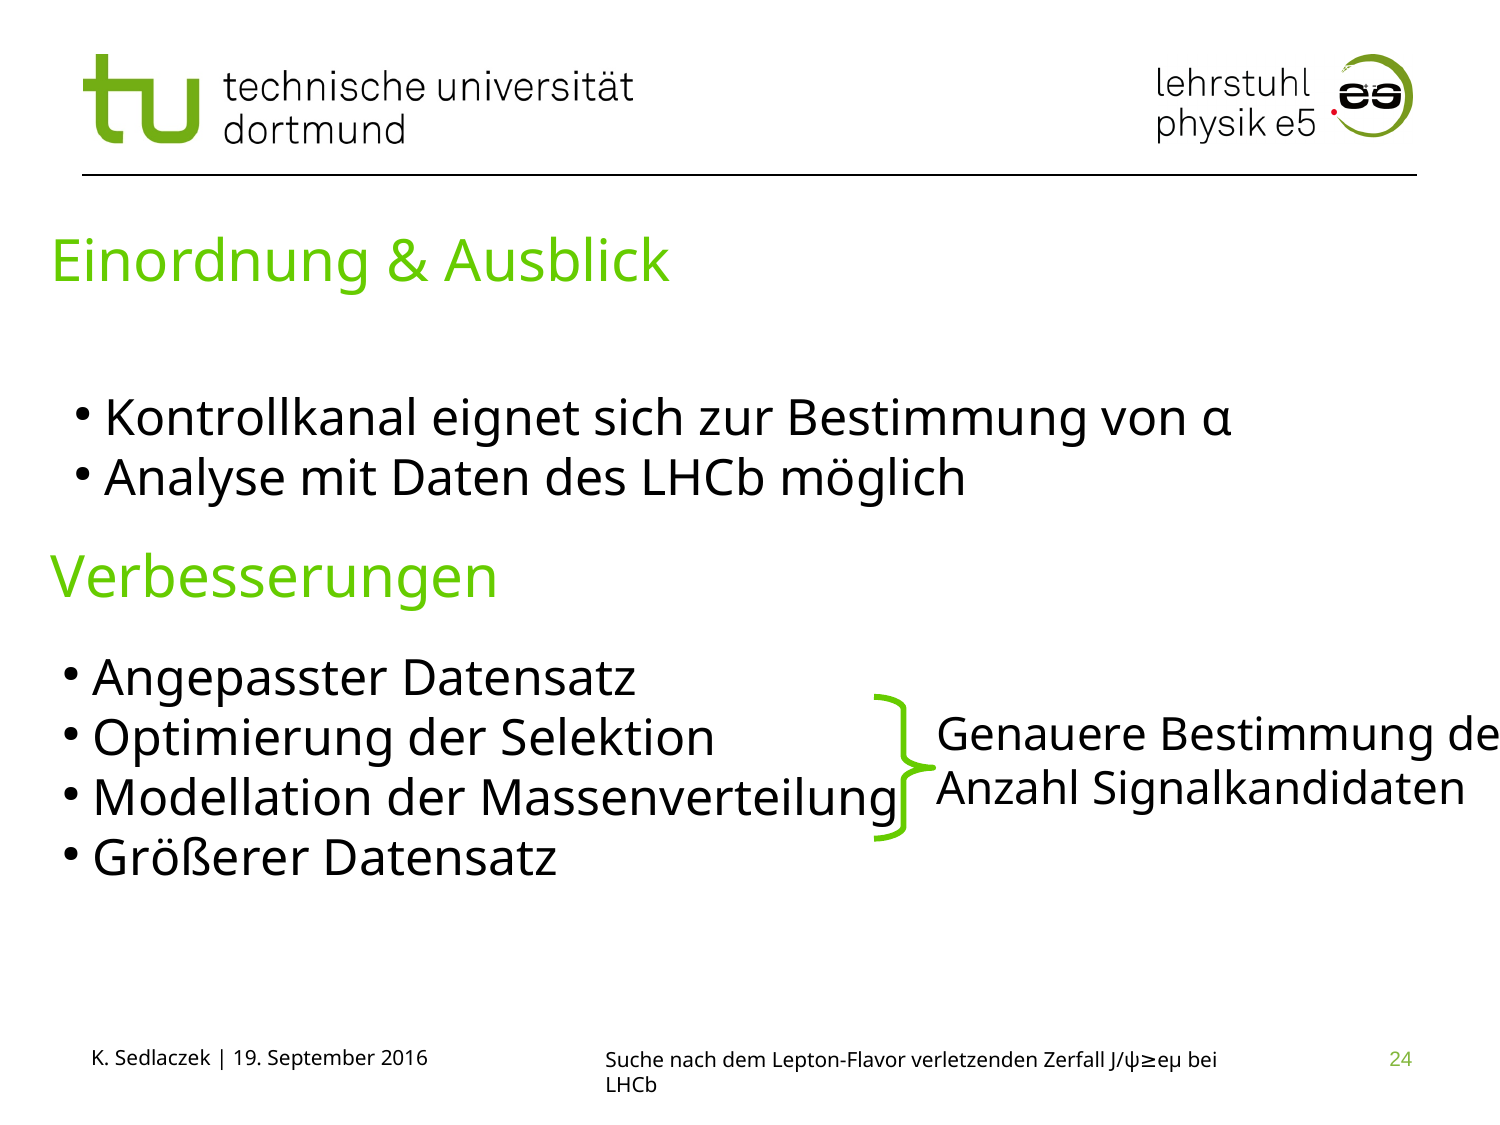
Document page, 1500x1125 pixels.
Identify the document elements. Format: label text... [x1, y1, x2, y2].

text_box Verbesserungen [35, 531, 957, 617]
text_box Genauere Bestimmung der Anzahl Signalkandidaten [921, 696, 1500, 875]
text_box Kontrollkanal eignet sich zur Bestimmung von α Analyse mit Daten des LHCb möglich [59, 377, 1382, 513]
picture [83, 54, 633, 144]
text_box K. Sedlaczek | 19. September 2016 [76, 1037, 513, 1113]
picture [1158, 54, 1413, 144]
text_box Suche nach dem Lepton-Flavor verletzenden Zerfall J/ψ≥eµ bei LHCb [590, 1039, 1288, 1093]
text_box Angepasster Datensatz Optimierung der Selektion Modellation der Massenverteilung Größerer Datensatz [47, 637, 1335, 893]
title Einordnung & Ausblick [35, 177, 1405, 340]
